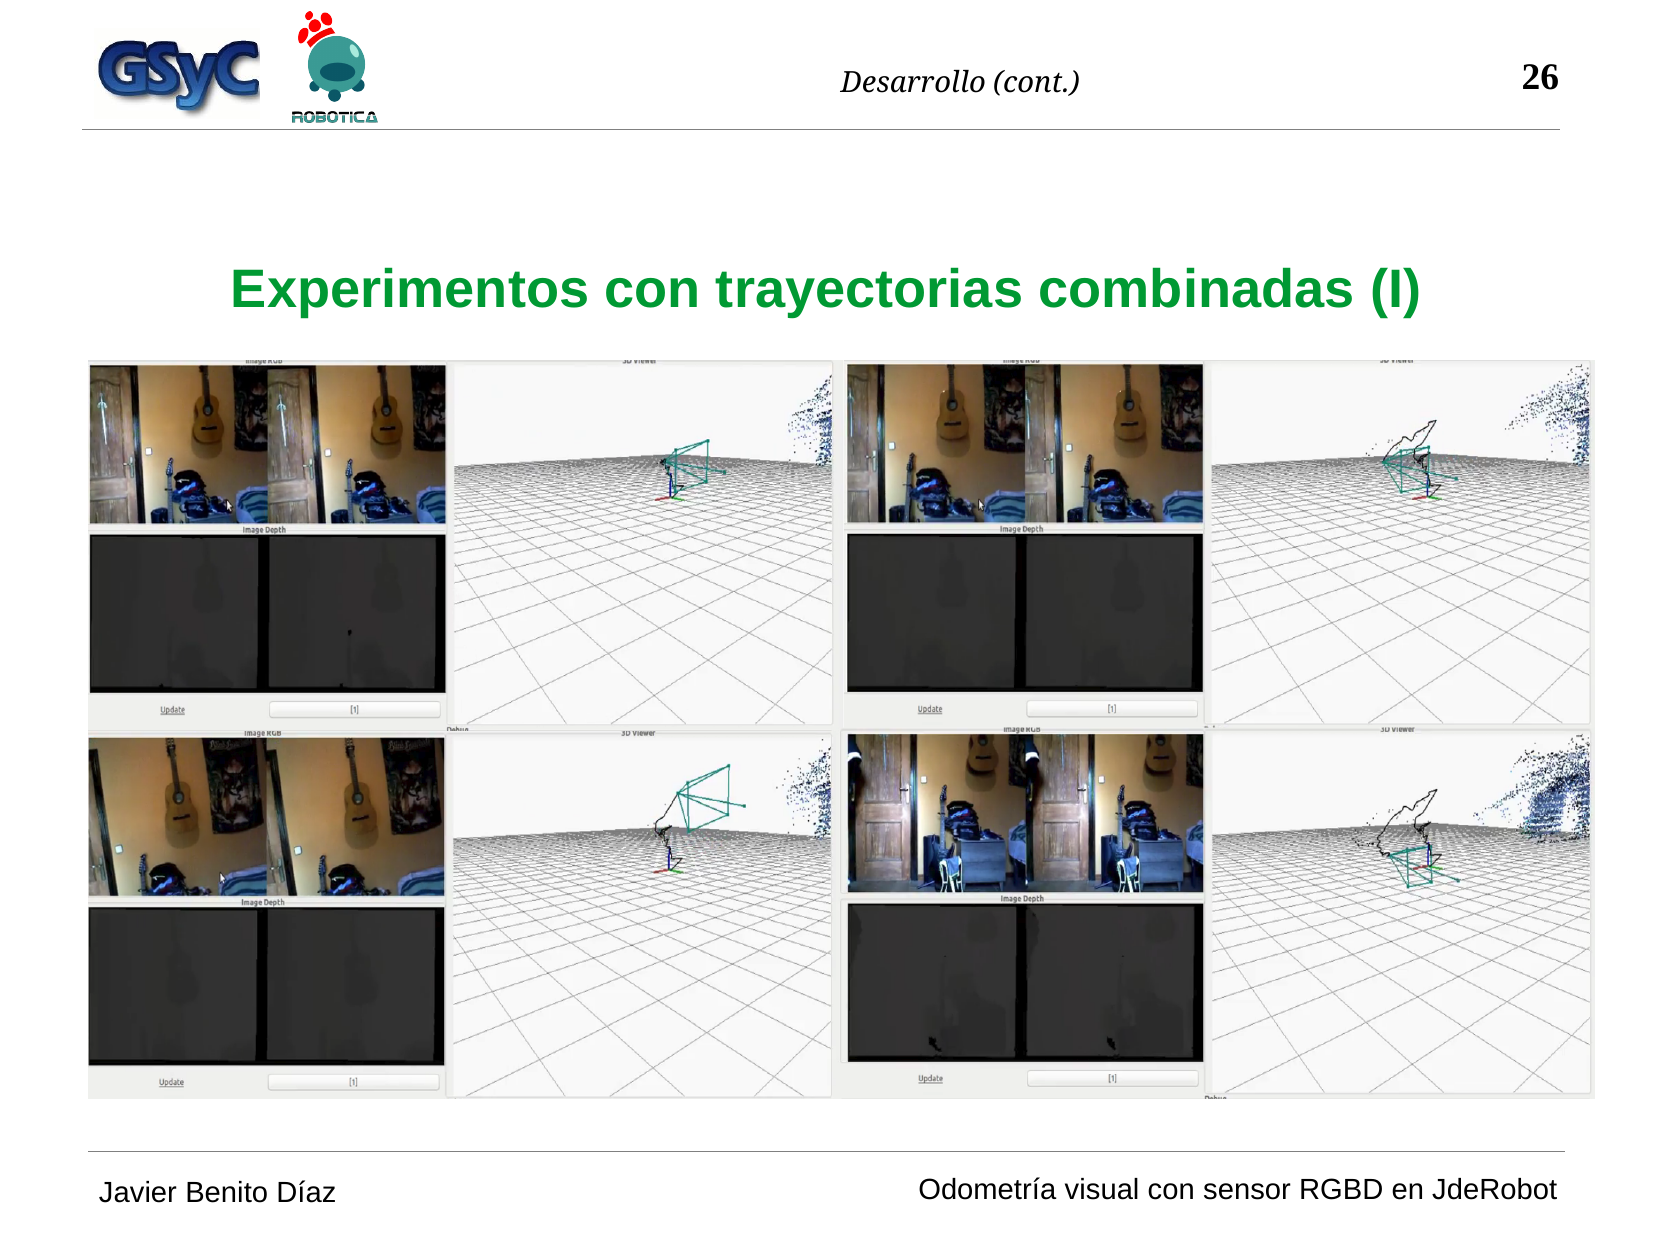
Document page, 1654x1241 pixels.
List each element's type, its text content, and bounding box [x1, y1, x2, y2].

picture [292, 11, 378, 123]
title Experimentos con trayectorias combinadas (I) [82, 236, 1571, 443]
picture [88, 360, 1595, 1099]
picture [94, 28, 260, 119]
text_box Desarrollo (cont.) [709, 53, 1211, 103]
